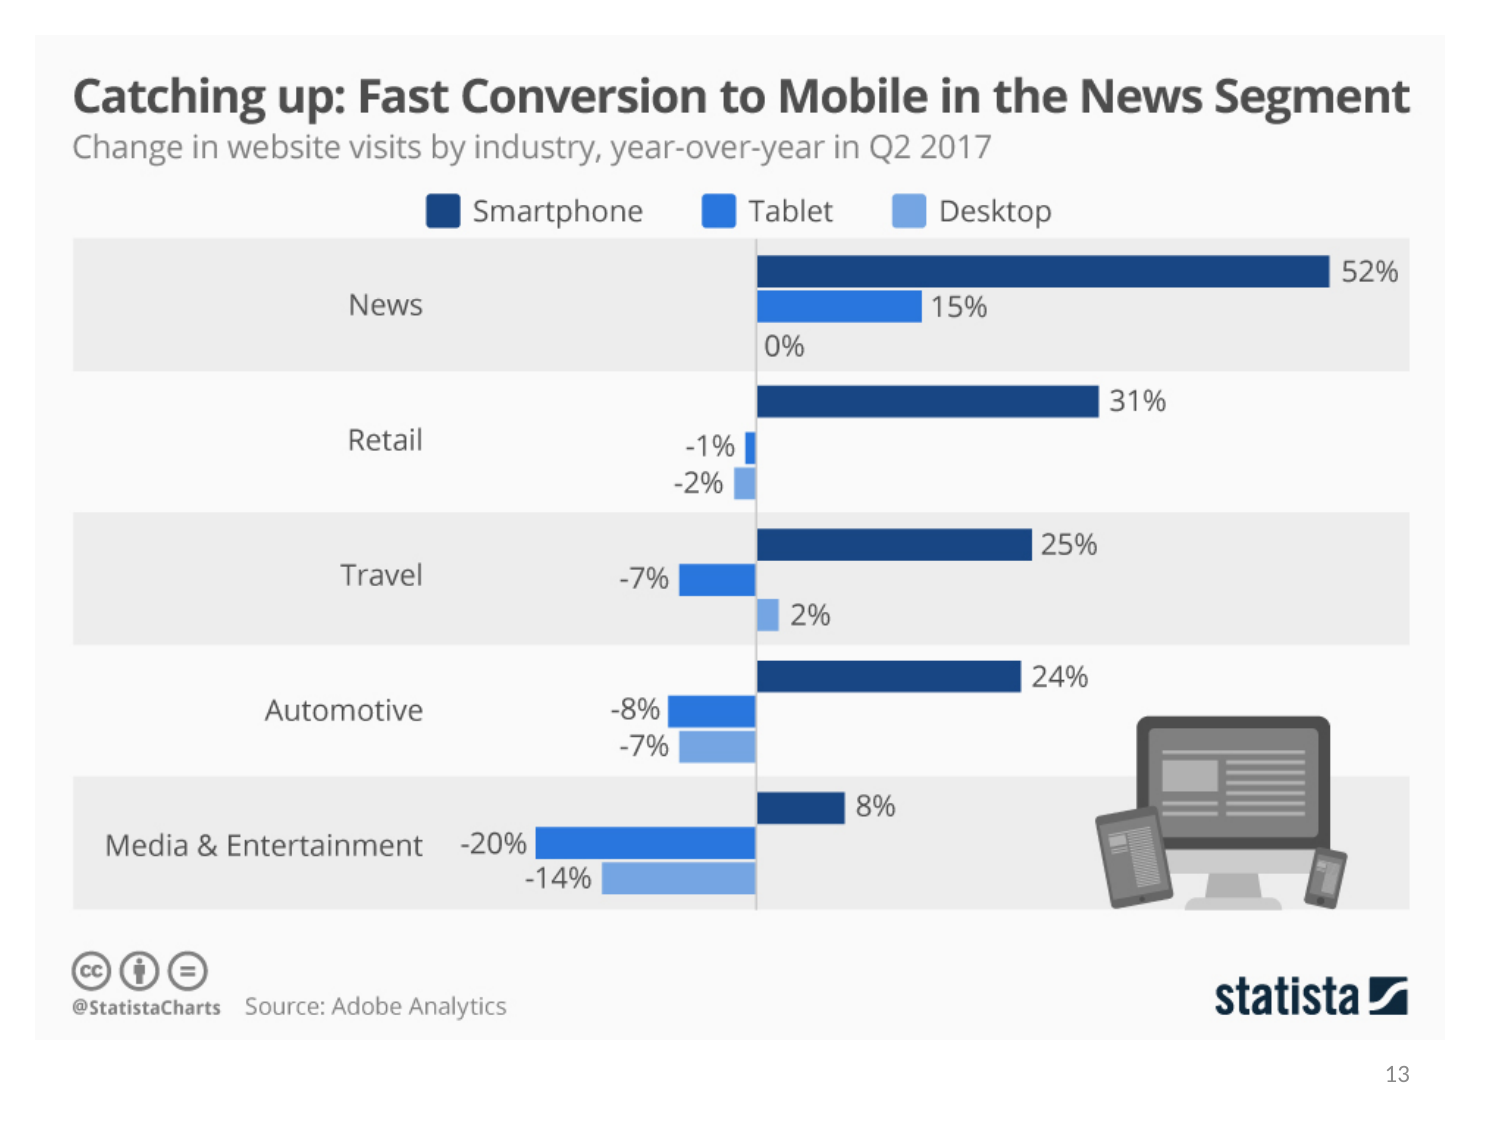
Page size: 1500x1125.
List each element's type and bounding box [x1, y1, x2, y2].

picture [35, 35, 1445, 1040]
